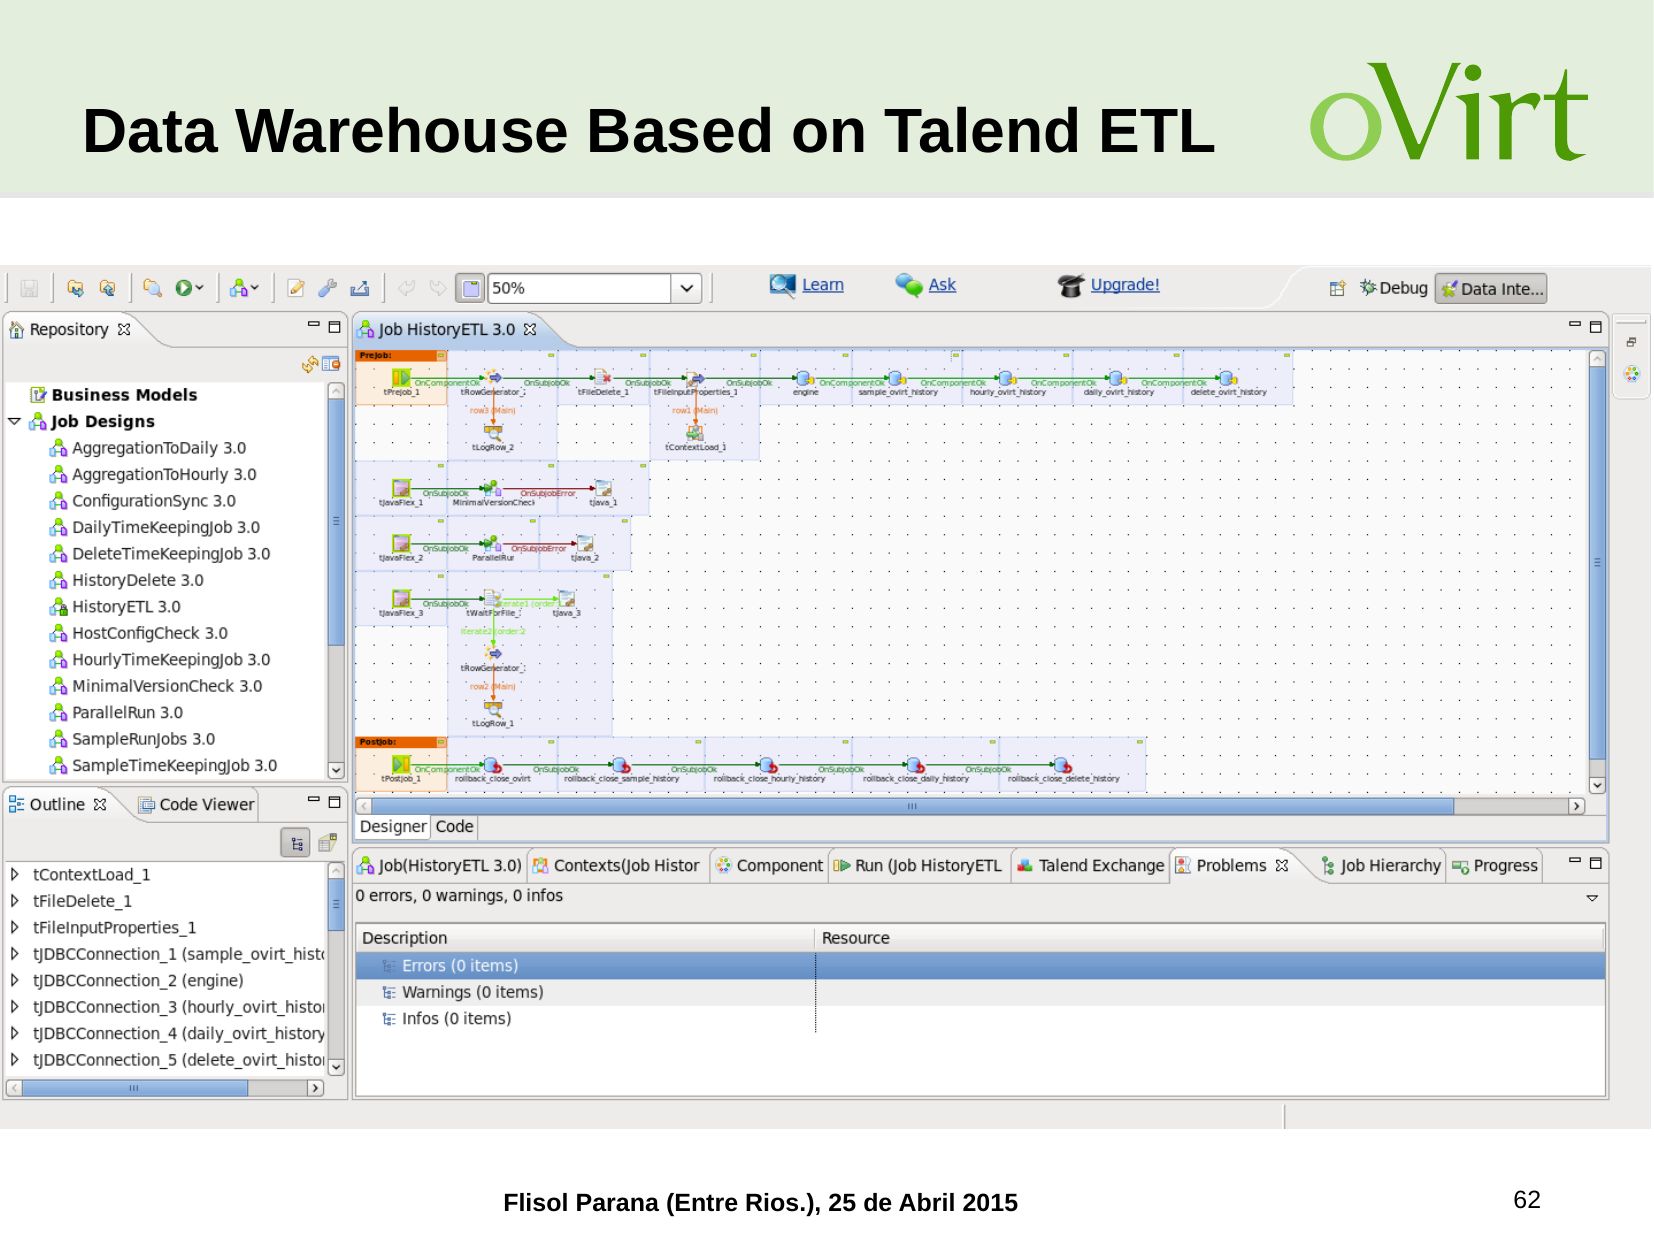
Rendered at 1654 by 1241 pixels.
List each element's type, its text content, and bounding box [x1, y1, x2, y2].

picture [0, 265, 1651, 1129]
title Data Warehouse Based on Talend ETL [82, 37, 1303, 226]
